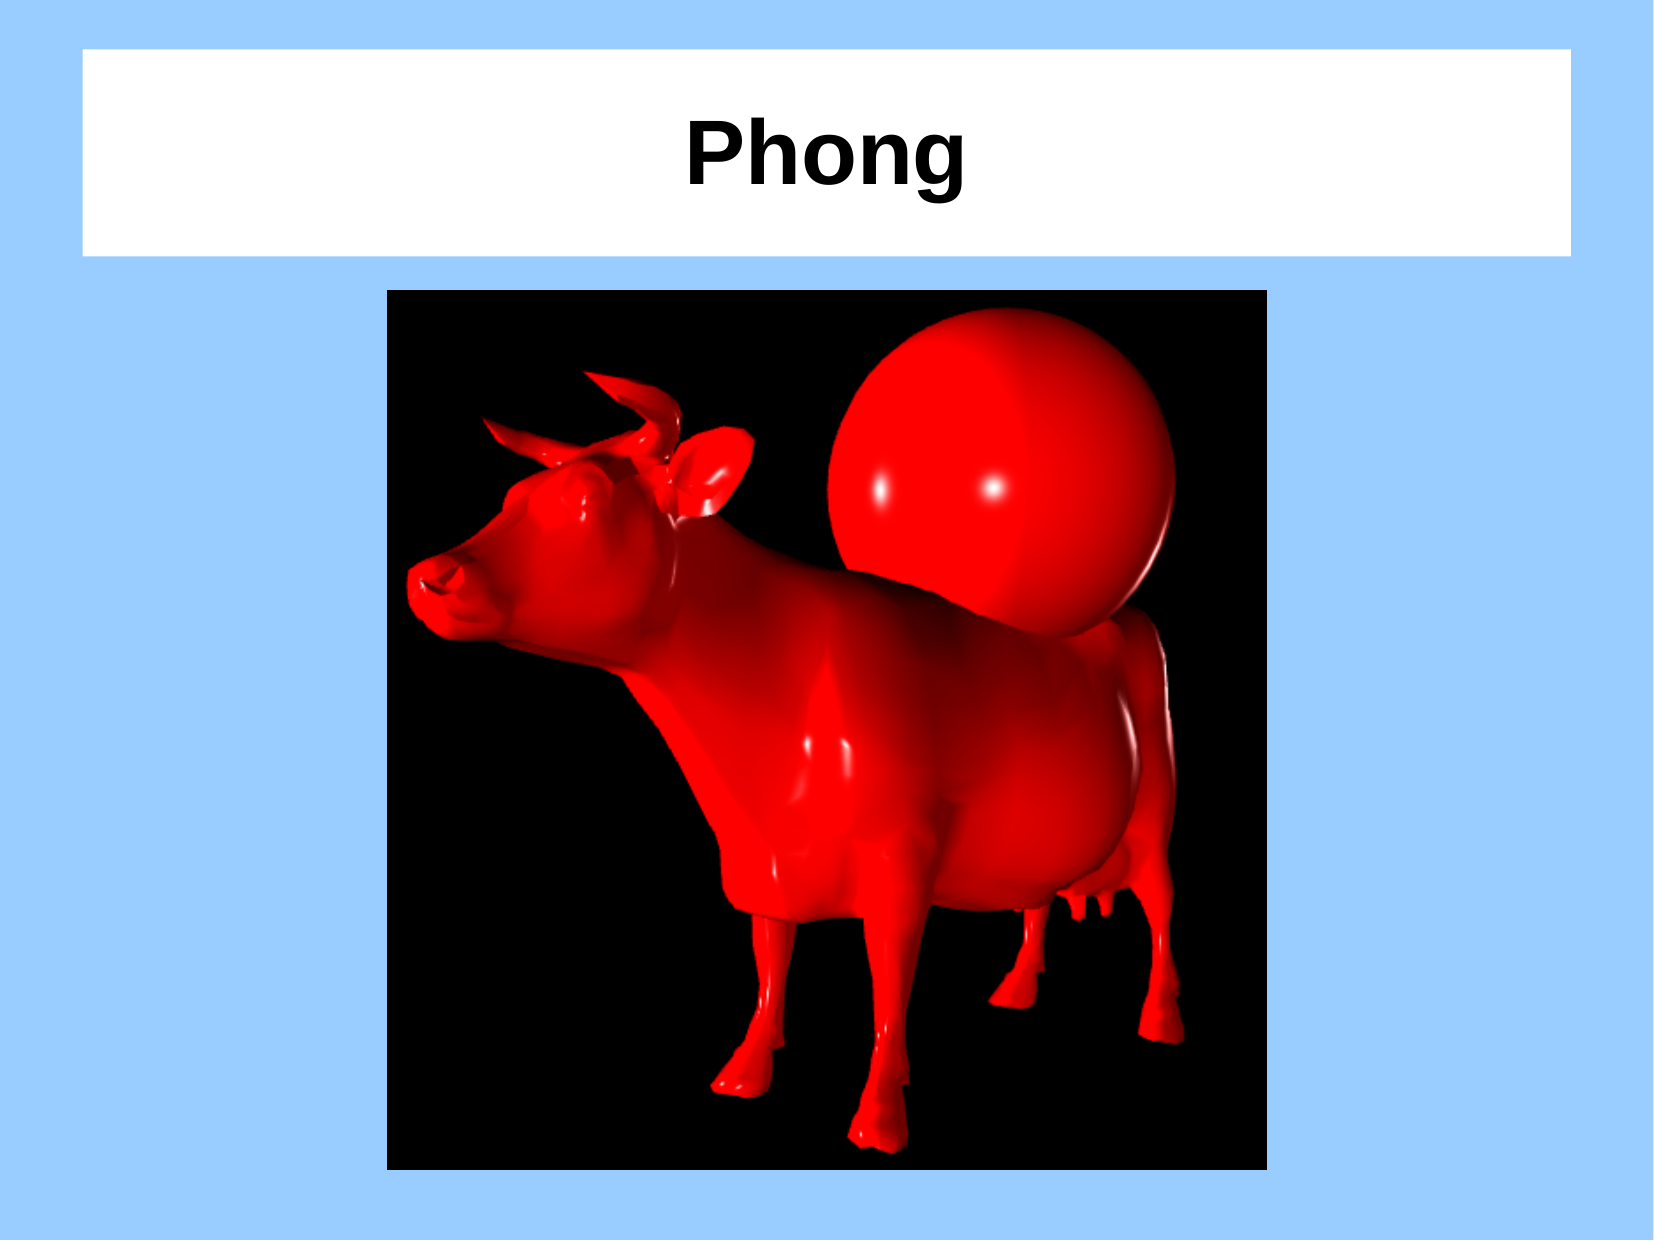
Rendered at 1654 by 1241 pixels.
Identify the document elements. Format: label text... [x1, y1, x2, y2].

picture [387, 290, 1267, 1170]
title Phong [82, 49, 1571, 257]
